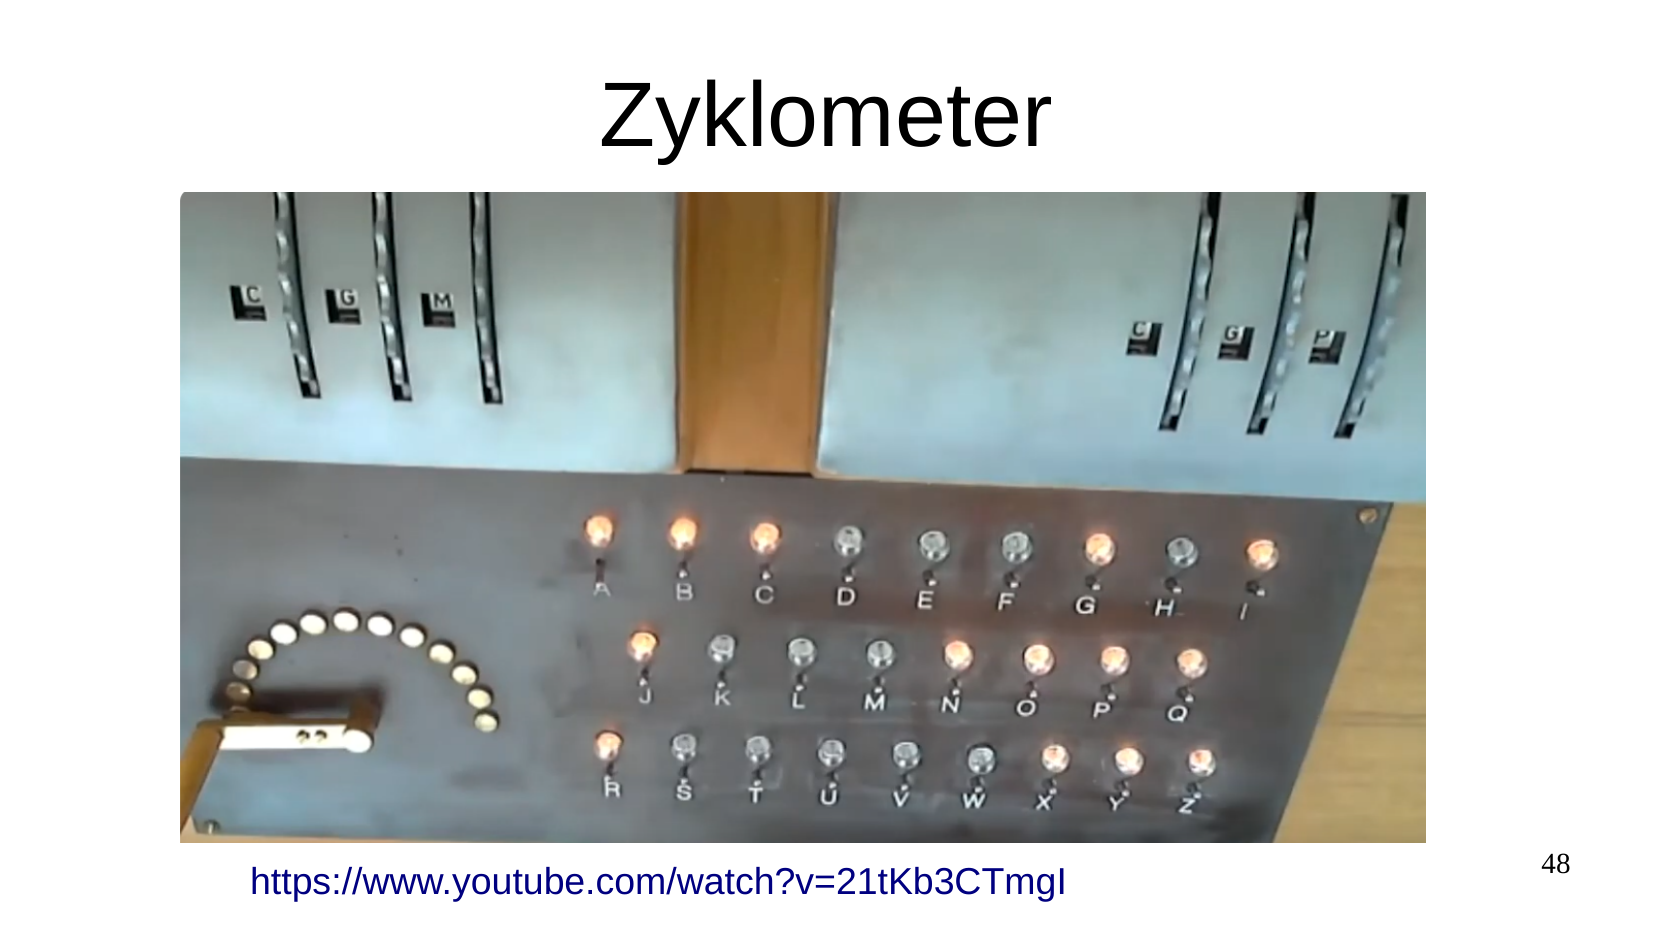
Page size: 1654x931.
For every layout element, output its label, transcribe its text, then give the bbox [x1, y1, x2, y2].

text_box https://www.youtube.com/watch?v=21tKb3CTmgI [235, 853, 1083, 910]
picture [177, 192, 1426, 843]
title Zyklometer [82, 37, 1571, 193]
